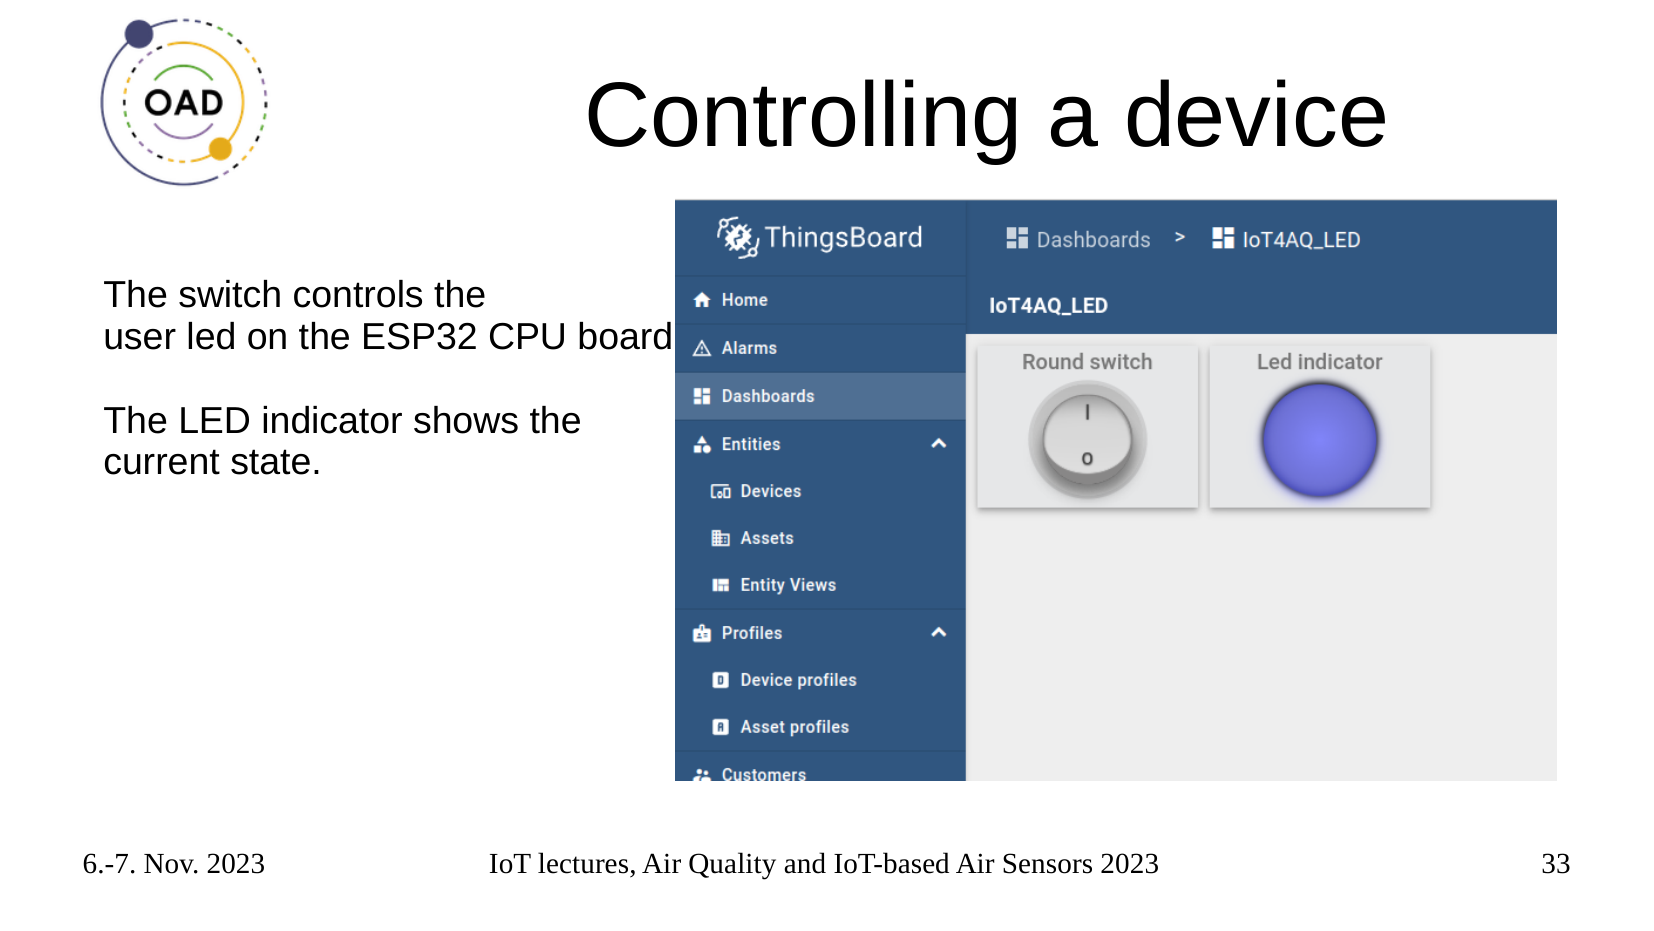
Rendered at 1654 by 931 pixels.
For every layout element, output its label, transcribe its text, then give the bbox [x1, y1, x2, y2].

picture [675, 198, 1557, 781]
title Controlling a device [403, 37, 1571, 193]
text_box The switch controls the user led on the ESP32 CPU board The LED indicator shows the current state. [88, 265, 689, 491]
picture [59, 4, 303, 207]
